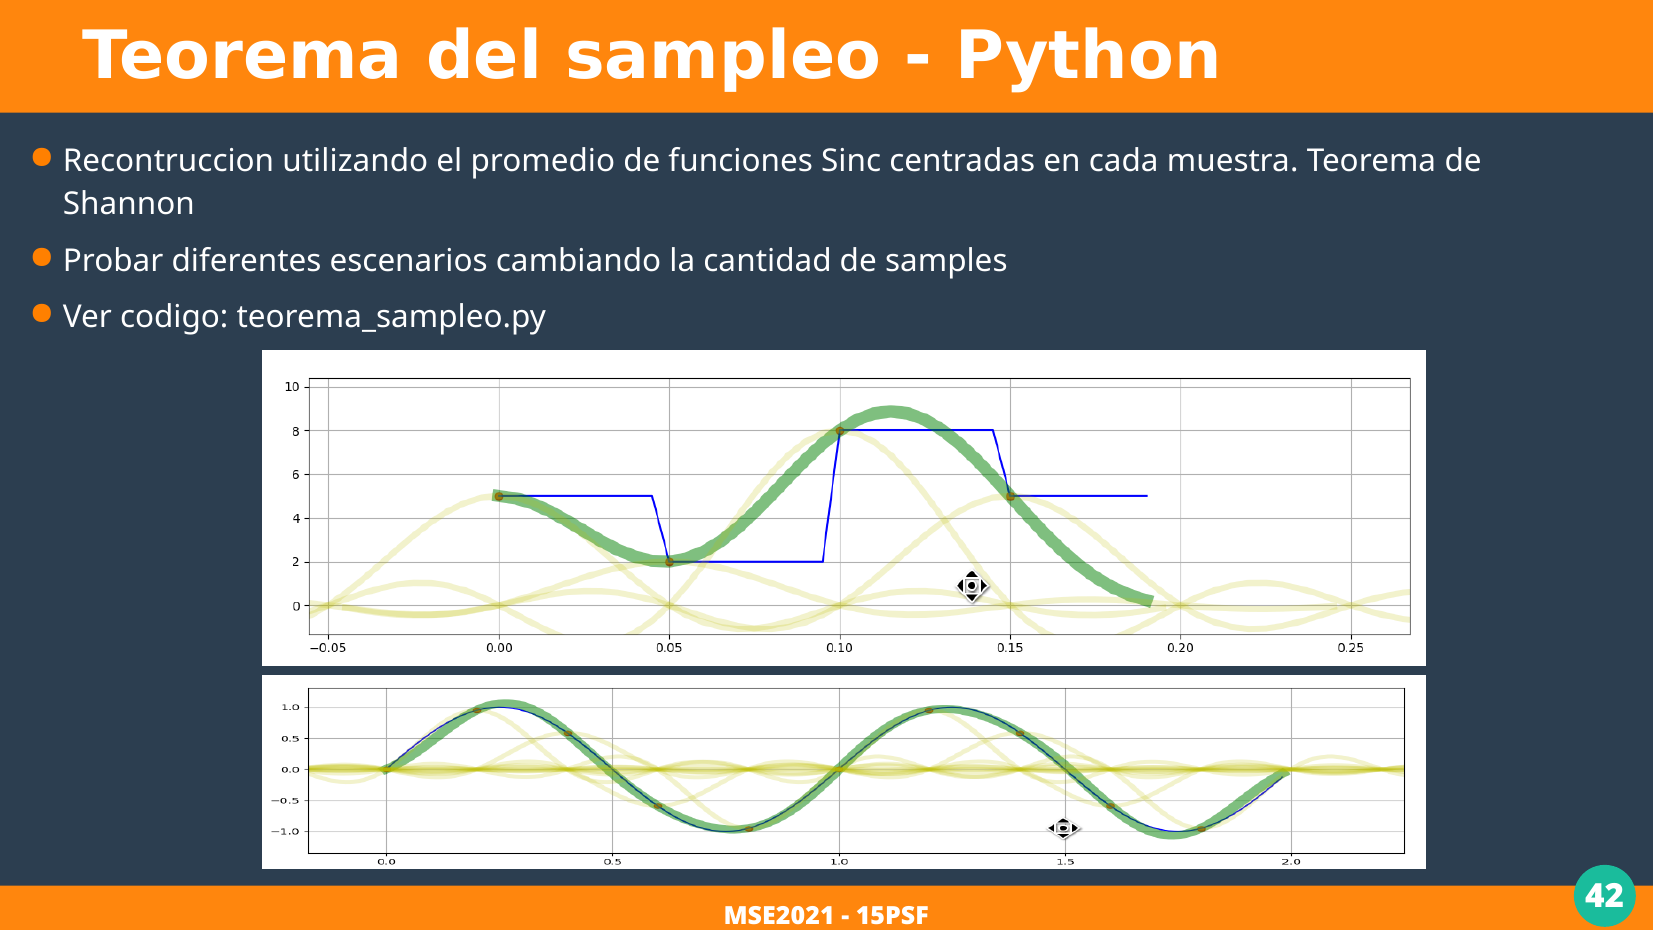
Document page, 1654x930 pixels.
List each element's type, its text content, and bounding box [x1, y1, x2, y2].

picture [262, 350, 1426, 666]
title Teorema del sampleo - Python [0, 16, 1653, 113]
picture [262, 675, 1426, 869]
list Recontruccion utilizando el promedio de funciones Sinc centradas en cada muestra. Teorema de Shannon Probar diferentes escenarios cambiando la cantidad de samples Ver codigo: teorema_sampleo.py [18, 137, 1501, 338]
